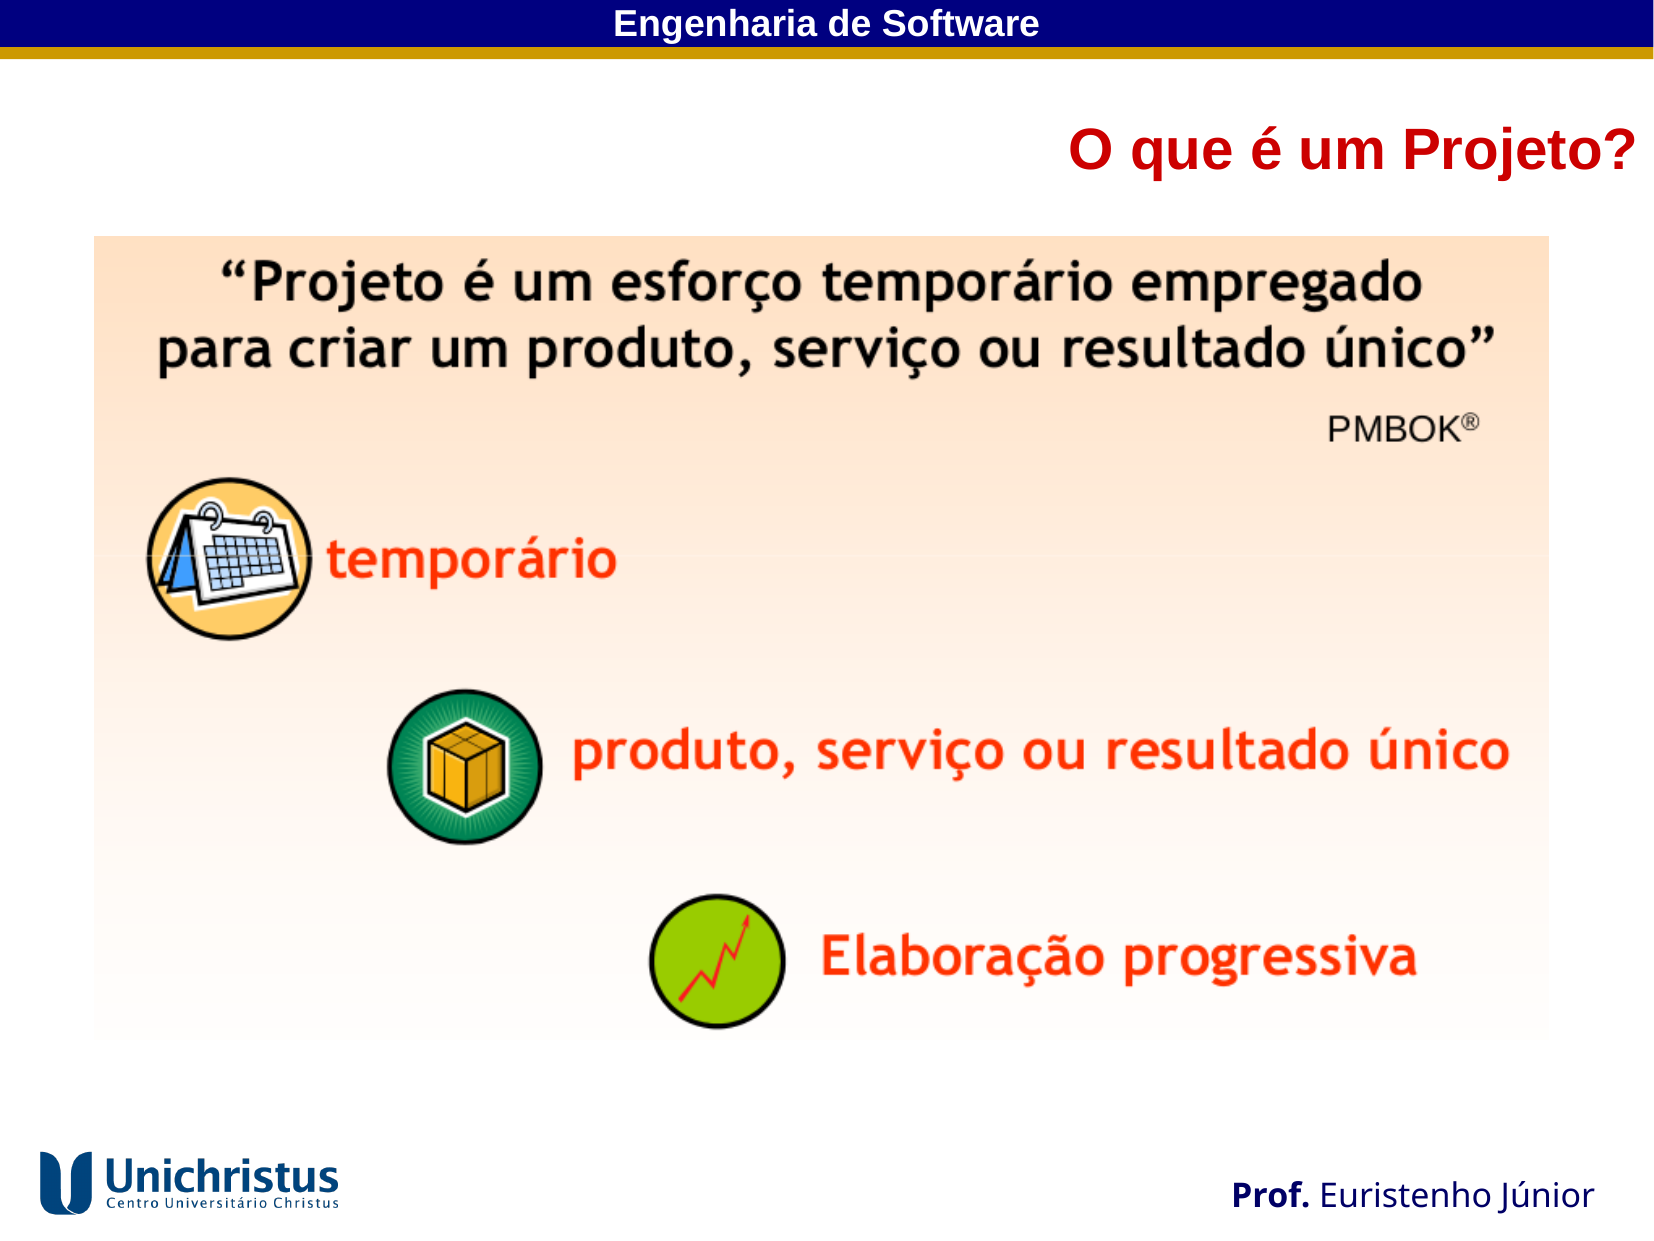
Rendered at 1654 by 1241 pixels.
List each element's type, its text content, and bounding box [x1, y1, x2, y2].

text_box O que é um Projeto? [1054, 109, 1654, 189]
text_box [0, 47, 1654, 60]
picture [35, 1148, 343, 1217]
text_box Prof. Euristenho Júnior [1216, 1163, 1654, 1224]
text_box Engenharia de Software [0, 0, 1654, 47]
picture [94, 236, 1549, 1040]
